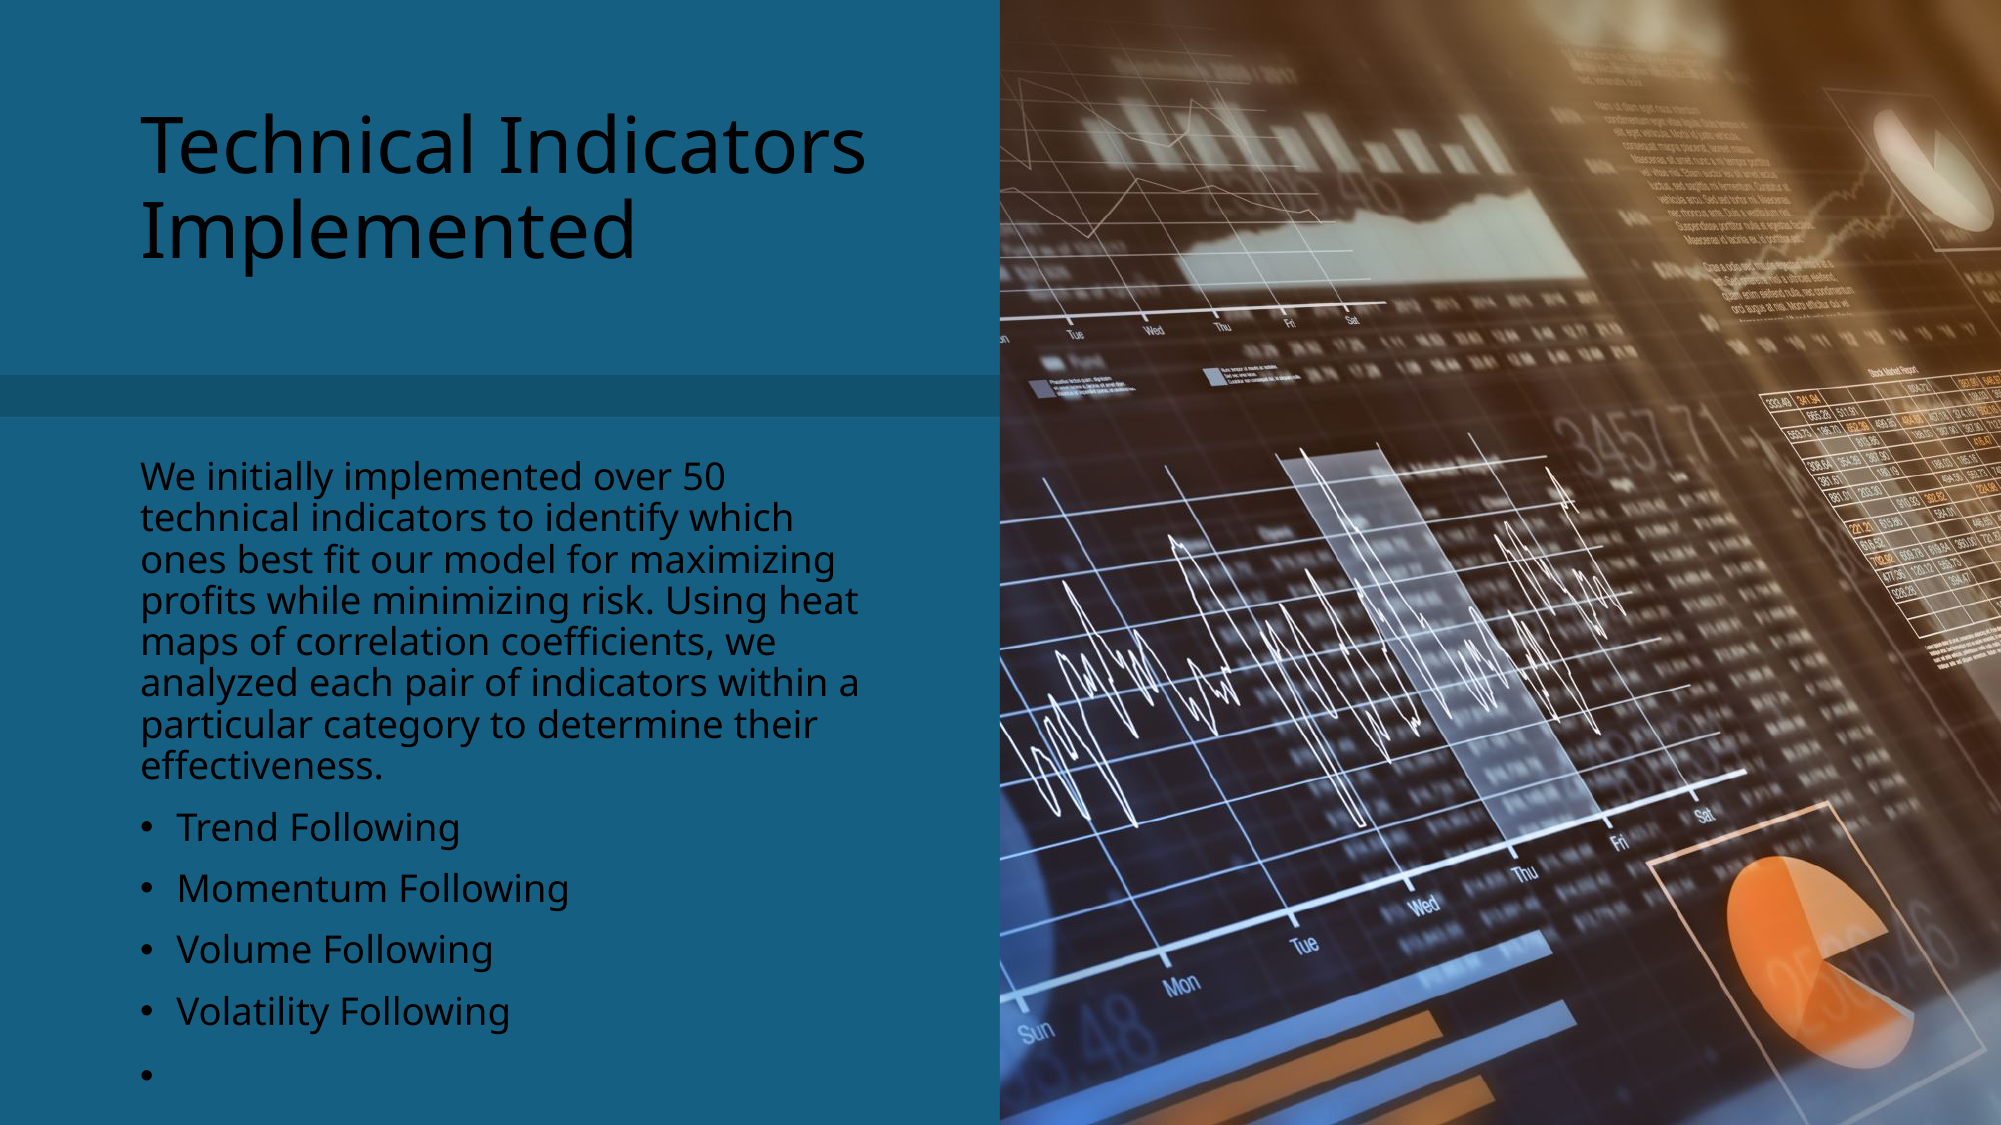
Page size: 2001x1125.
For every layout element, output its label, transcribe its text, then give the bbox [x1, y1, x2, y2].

text_box [0, 0, 999, 1125]
title Technical Indicators Implemented [124, 57, 888, 324]
picture [999, 0, 2000, 1125]
list We initially implemented over 50 technical indicators to identify which ones best fit our model for maximizing profits while minimizing risk. Using heat maps of correlation coefficients, we analyzed each pair of indicators within a particular category to determine their effectiveness. Trend Following Momentum Following Volume Following Volatility Following [124, 450, 888, 1043]
